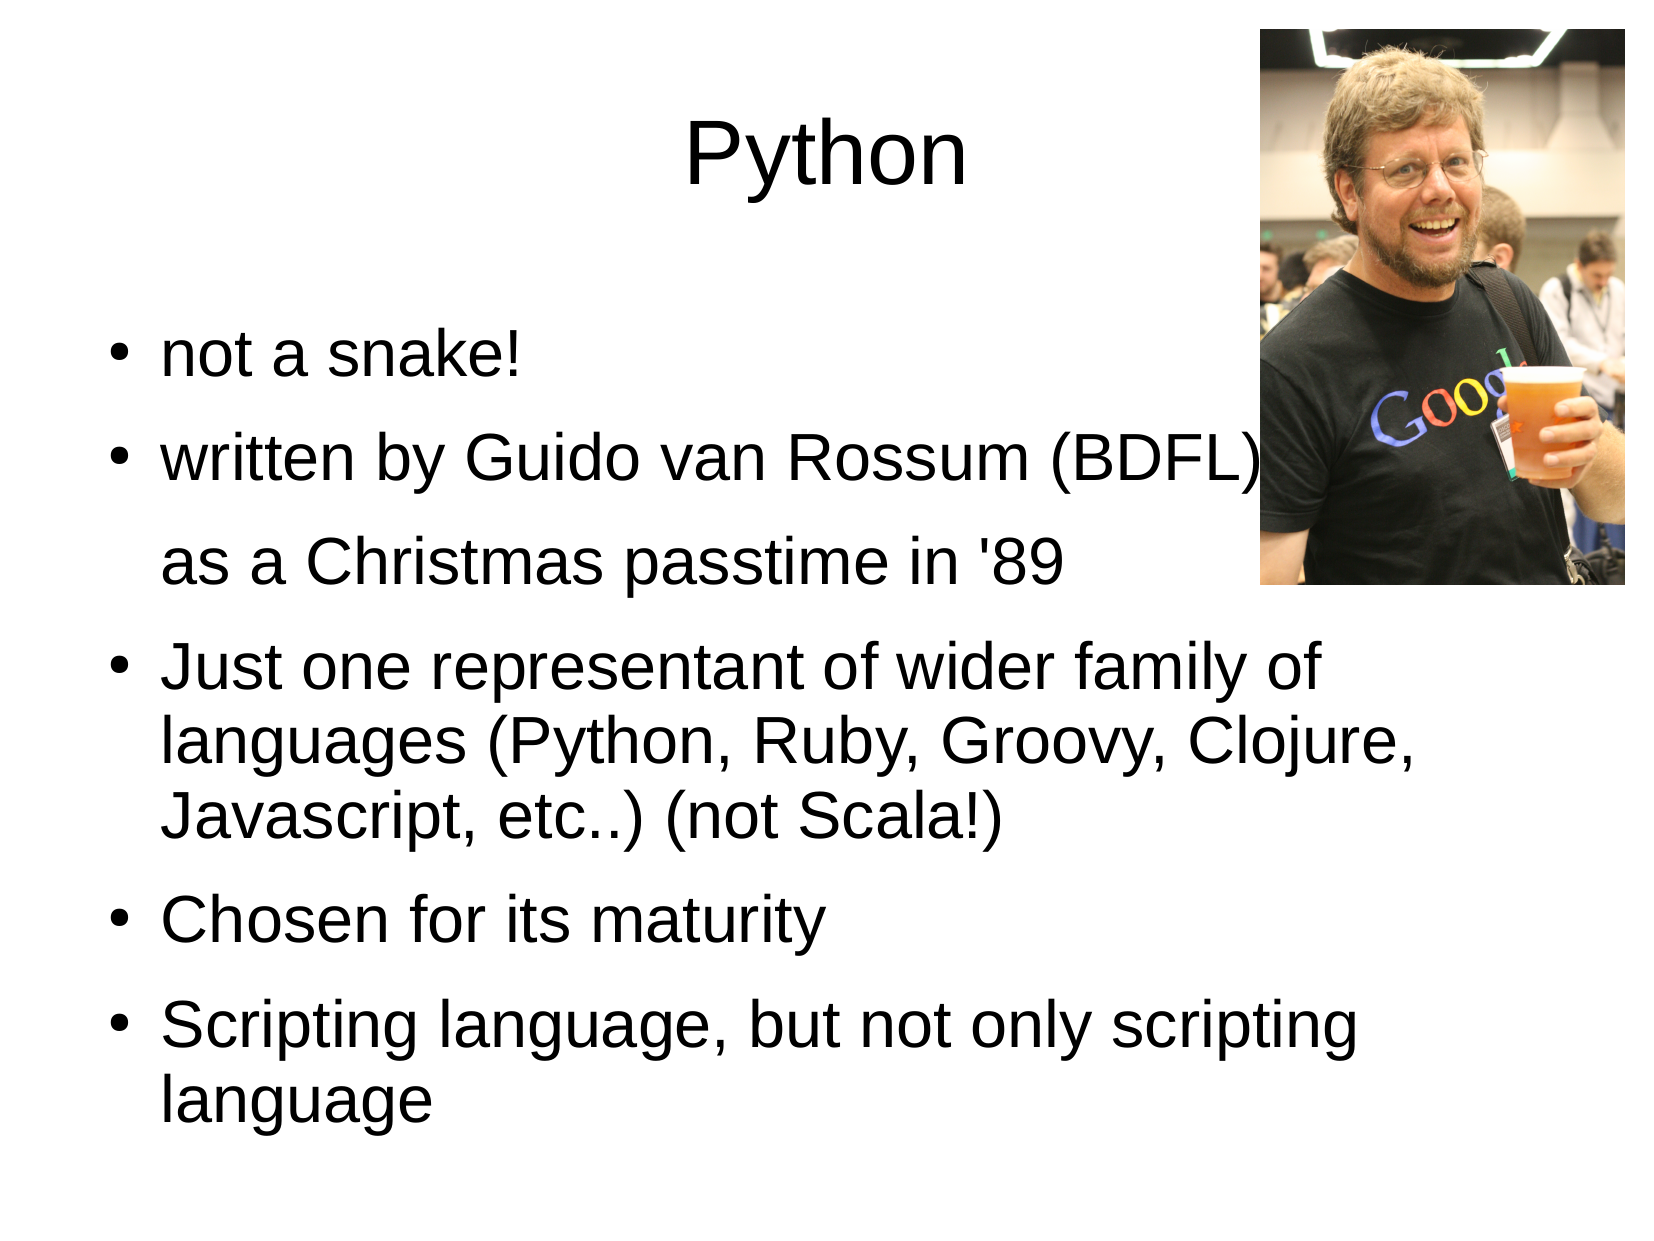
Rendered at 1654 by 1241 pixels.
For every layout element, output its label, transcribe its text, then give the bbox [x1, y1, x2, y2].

list not a snake! written by Guido van Rossum (BDFL) as a Christmas passtime in '89 Just one representant of wider family of languages (Python, Ruby, Groovy, Clojure, Javascript, etc..) (not Scala!) Chosen for its maturity Scripting language, but not only scripting language [90, 315, 1579, 1141]
title Python [82, 49, 1260, 257]
picture [1260, 29, 1625, 586]
